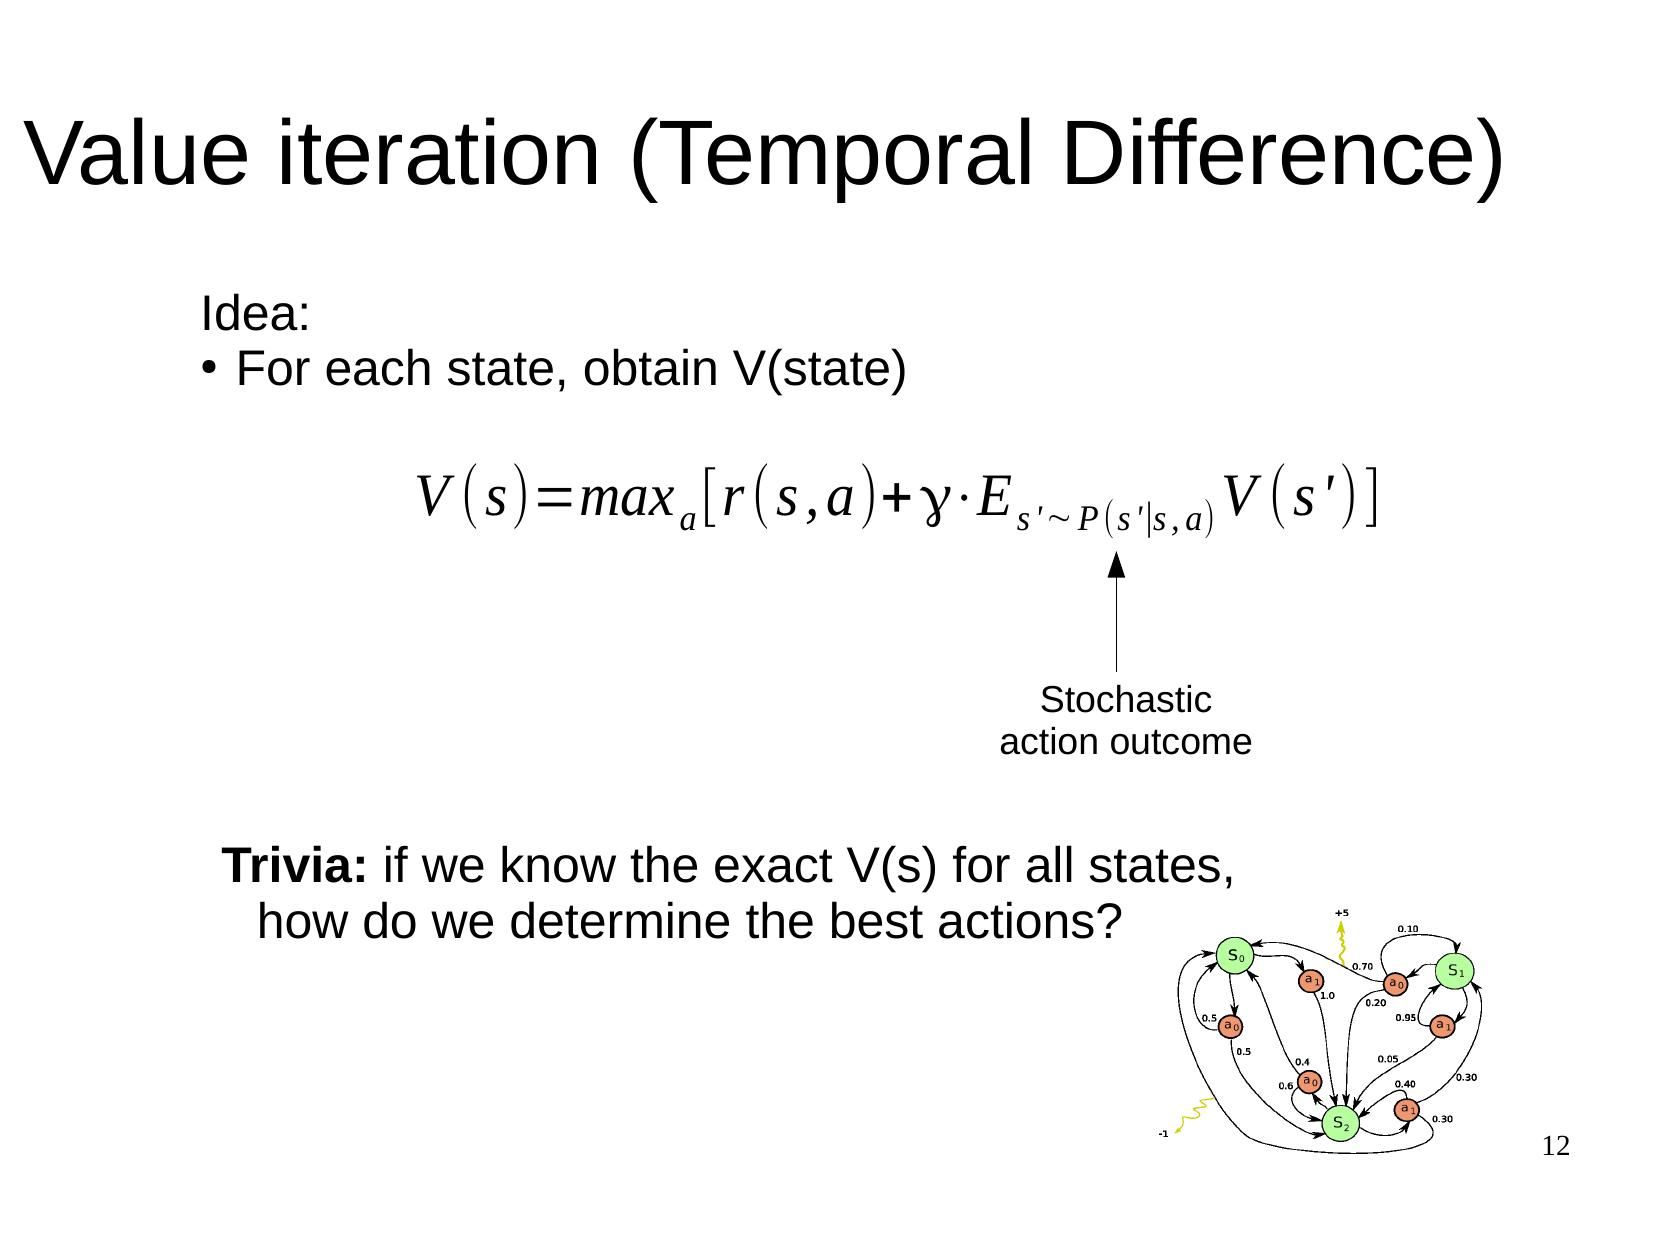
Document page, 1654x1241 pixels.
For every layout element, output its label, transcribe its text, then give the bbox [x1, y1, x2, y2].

text_box Stochastic action outcome [918, 678, 1264, 763]
chart [399, 458, 1393, 540]
title Value iteration (Temporal Difference) [23, 49, 1512, 257]
picture [1131, 894, 1522, 1187]
text_box Trivia: if we know the exact V(s) for all states, how do we determine the best actions? [150, 795, 1436, 991]
text_box Idea: For each state, obtain V(state) [150, 277, 1231, 571]
